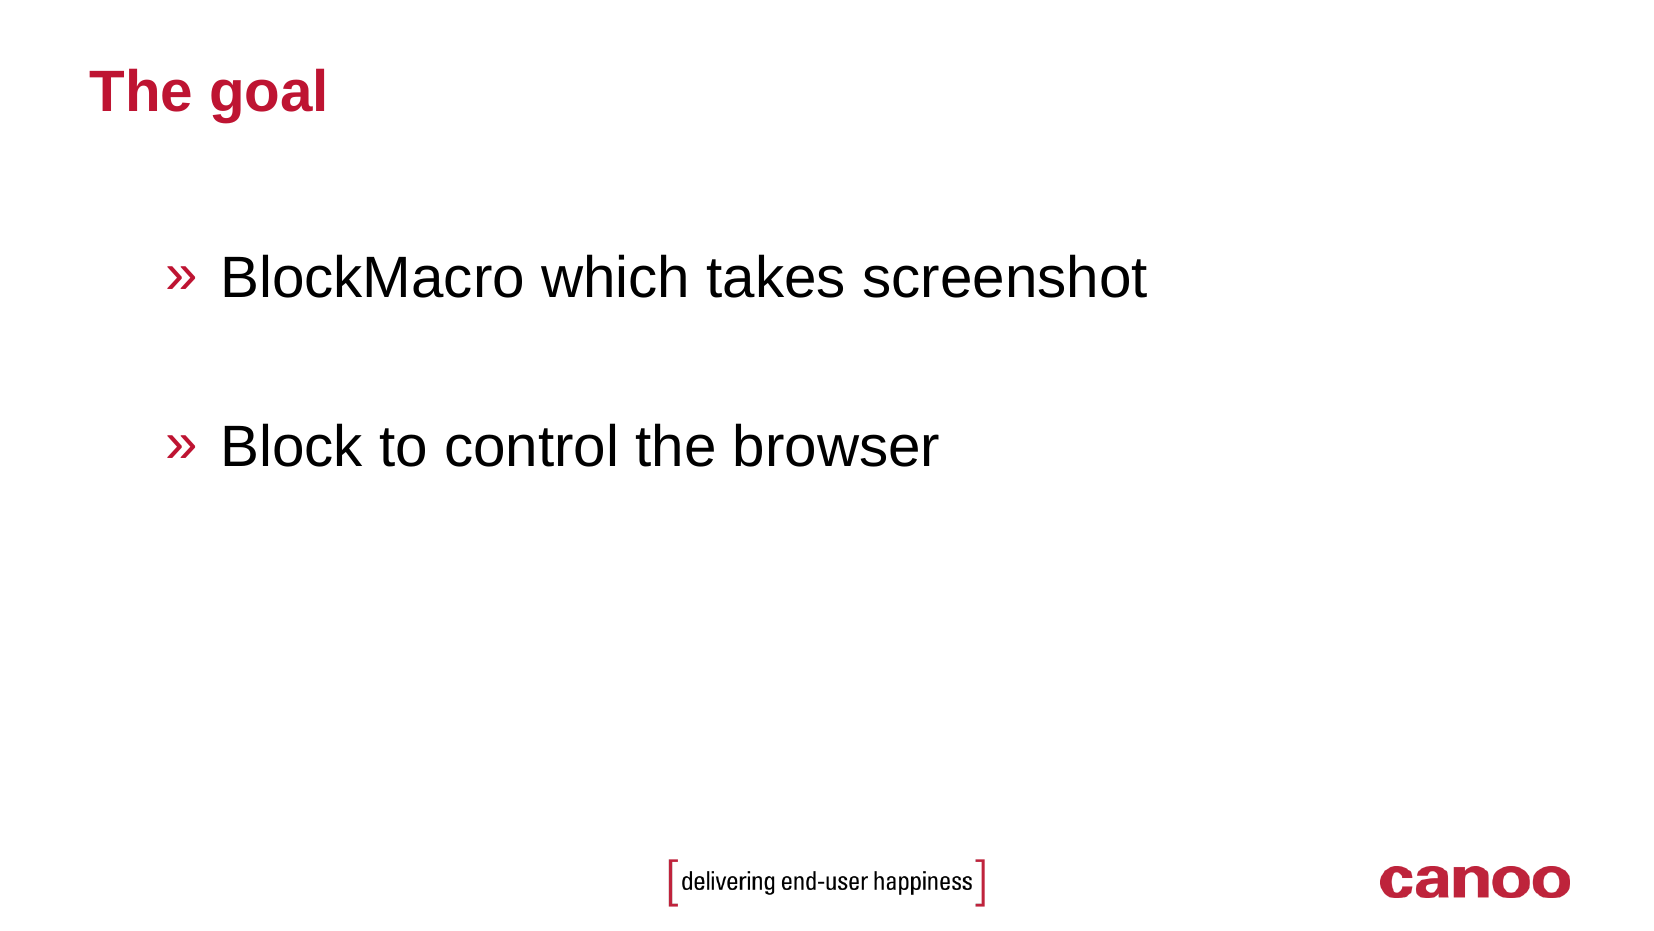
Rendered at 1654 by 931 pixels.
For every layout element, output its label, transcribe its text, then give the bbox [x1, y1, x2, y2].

list BlockMacro which takes screenshot Block to control the browser [150, 231, 1291, 757]
picture [662, 855, 991, 910]
picture [1380, 866, 1570, 898]
title The goal [75, 45, 1591, 136]
